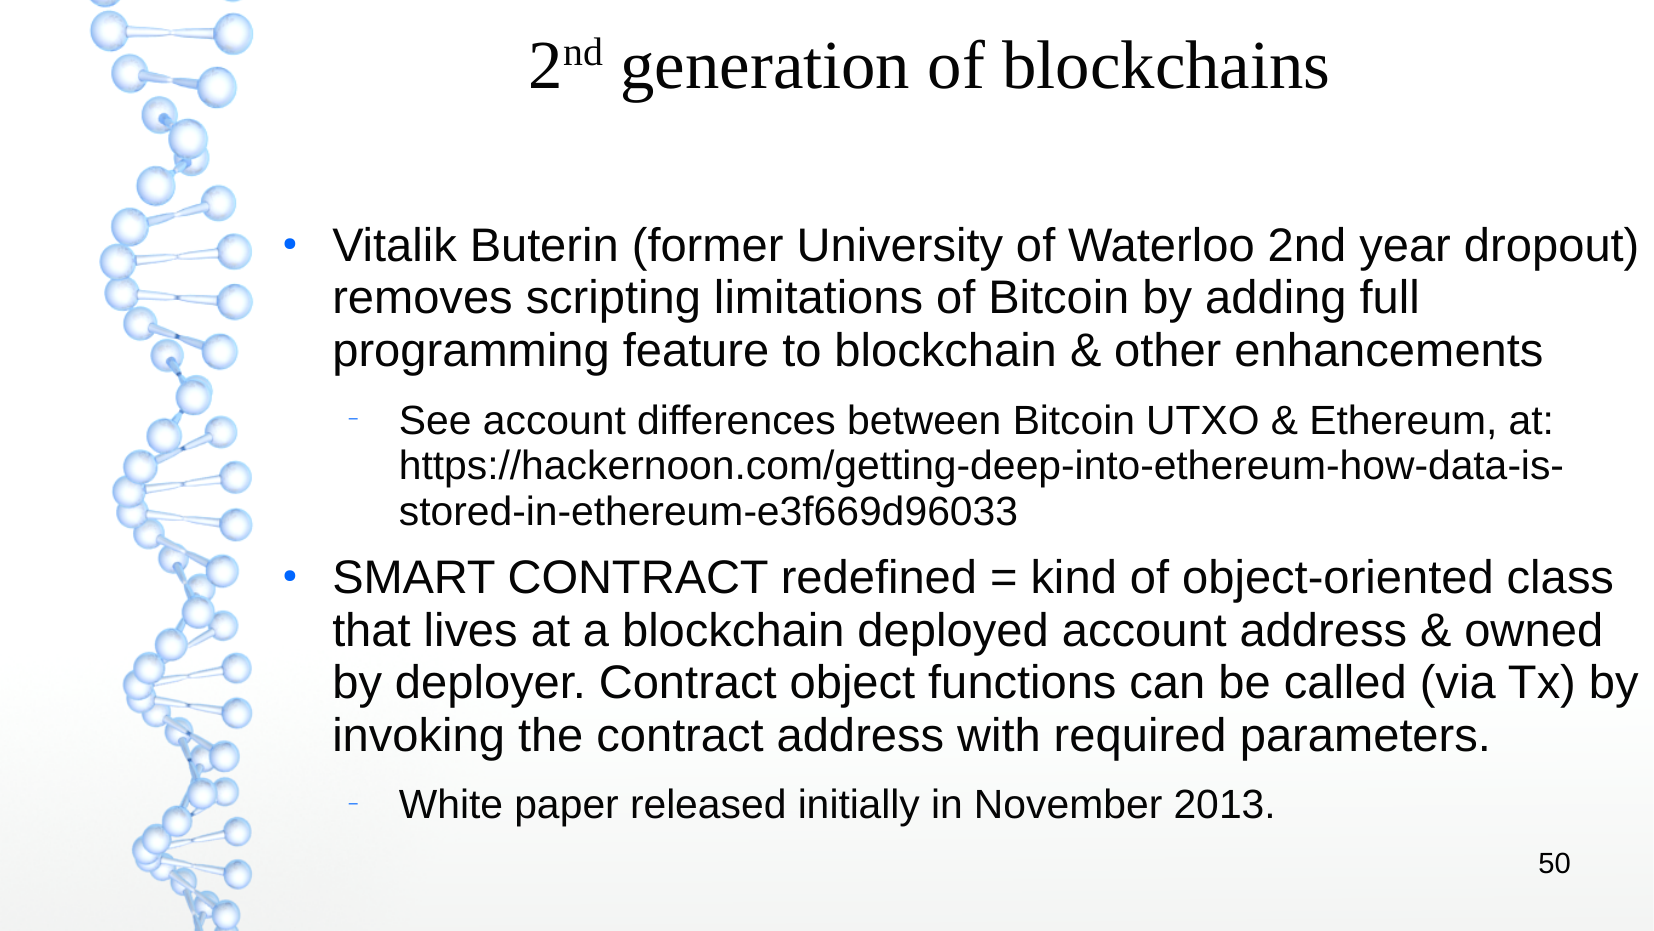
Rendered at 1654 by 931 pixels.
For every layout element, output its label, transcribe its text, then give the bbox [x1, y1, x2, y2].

list Vitalik Buterin (former University of Waterloo 2nd year dropout) removes scripting limitations of Bitcoin by adding full programming feature to blockchain & other enhancements See account differences between Bitcoin UTXO & Ethereum, at: https://hackernoon.com/getting-deep-into-ethereum-how-data-is-stored-in-ethereum-e3f669d96033 SMART CONTRACT redefined = kind of object-oriented class that lives at a blockchain deployed account address & owned by deployer. Contract object functions can be called (via Tx) by invoking the contract address with required parameters. White paper released initially in November 2013. [265, 145, 1654, 898]
title 2nd generation of blockchains [265, 0, 1595, 130]
picture [0, 0, 1654, 931]
